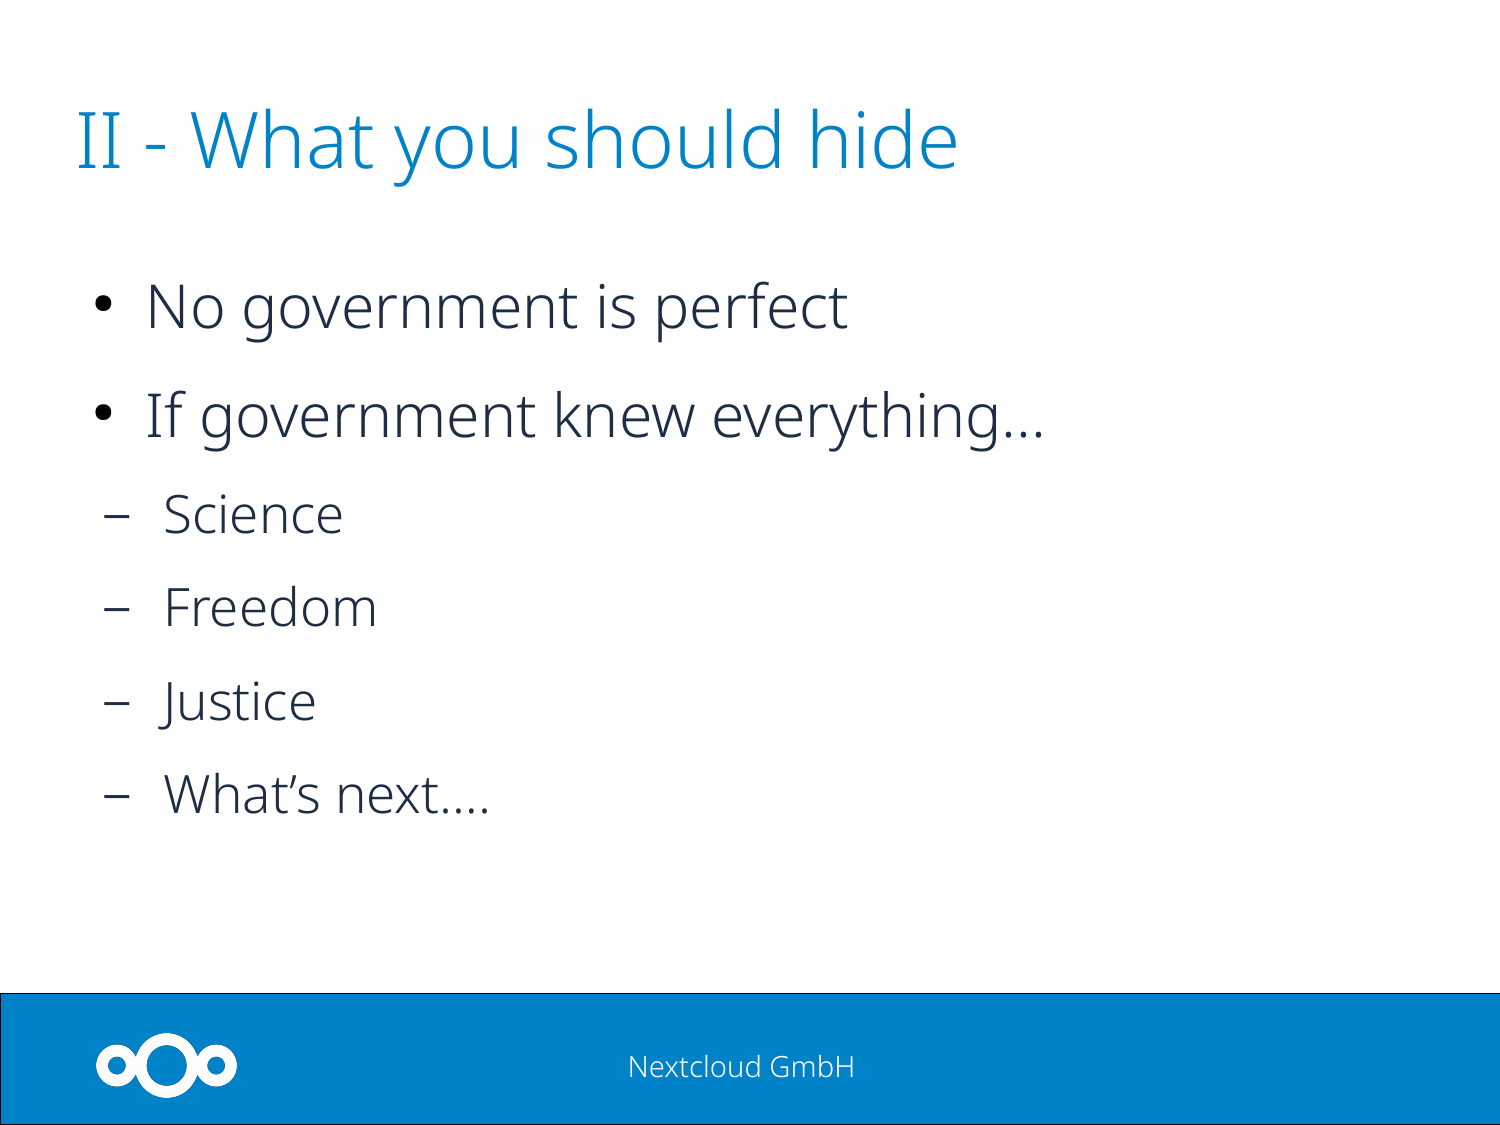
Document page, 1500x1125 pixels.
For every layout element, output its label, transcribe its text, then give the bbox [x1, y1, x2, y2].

list No government is perfect If government knew everything... Science Freedom Justice What’s next…. [74, 263, 1425, 916]
title II - What you should hide [74, 44, 1425, 233]
picture [96, 1033, 237, 1098]
